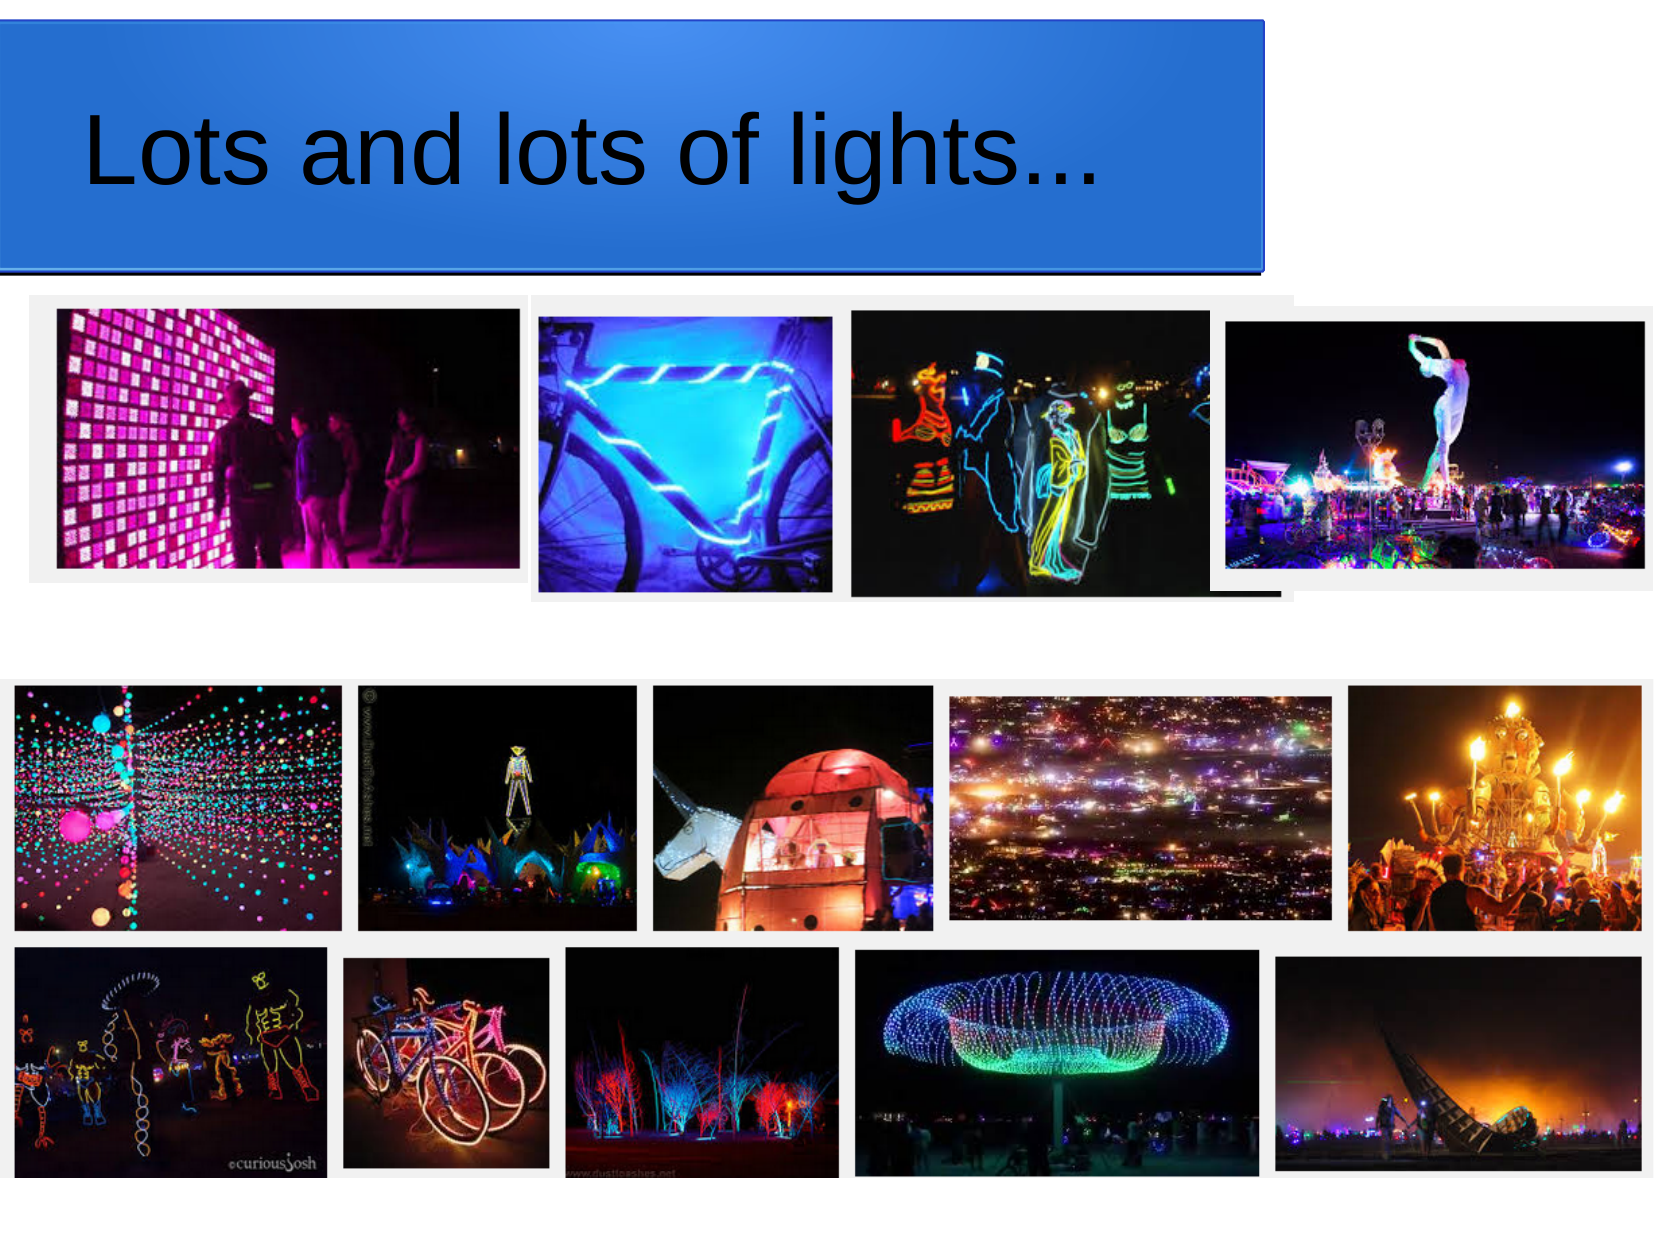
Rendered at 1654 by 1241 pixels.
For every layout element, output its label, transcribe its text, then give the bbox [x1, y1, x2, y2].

title Lots and lots of lights... [82, 47, 1235, 252]
picture [29, 295, 528, 583]
picture [531, 295, 1653, 602]
picture [0, 679, 1654, 1178]
